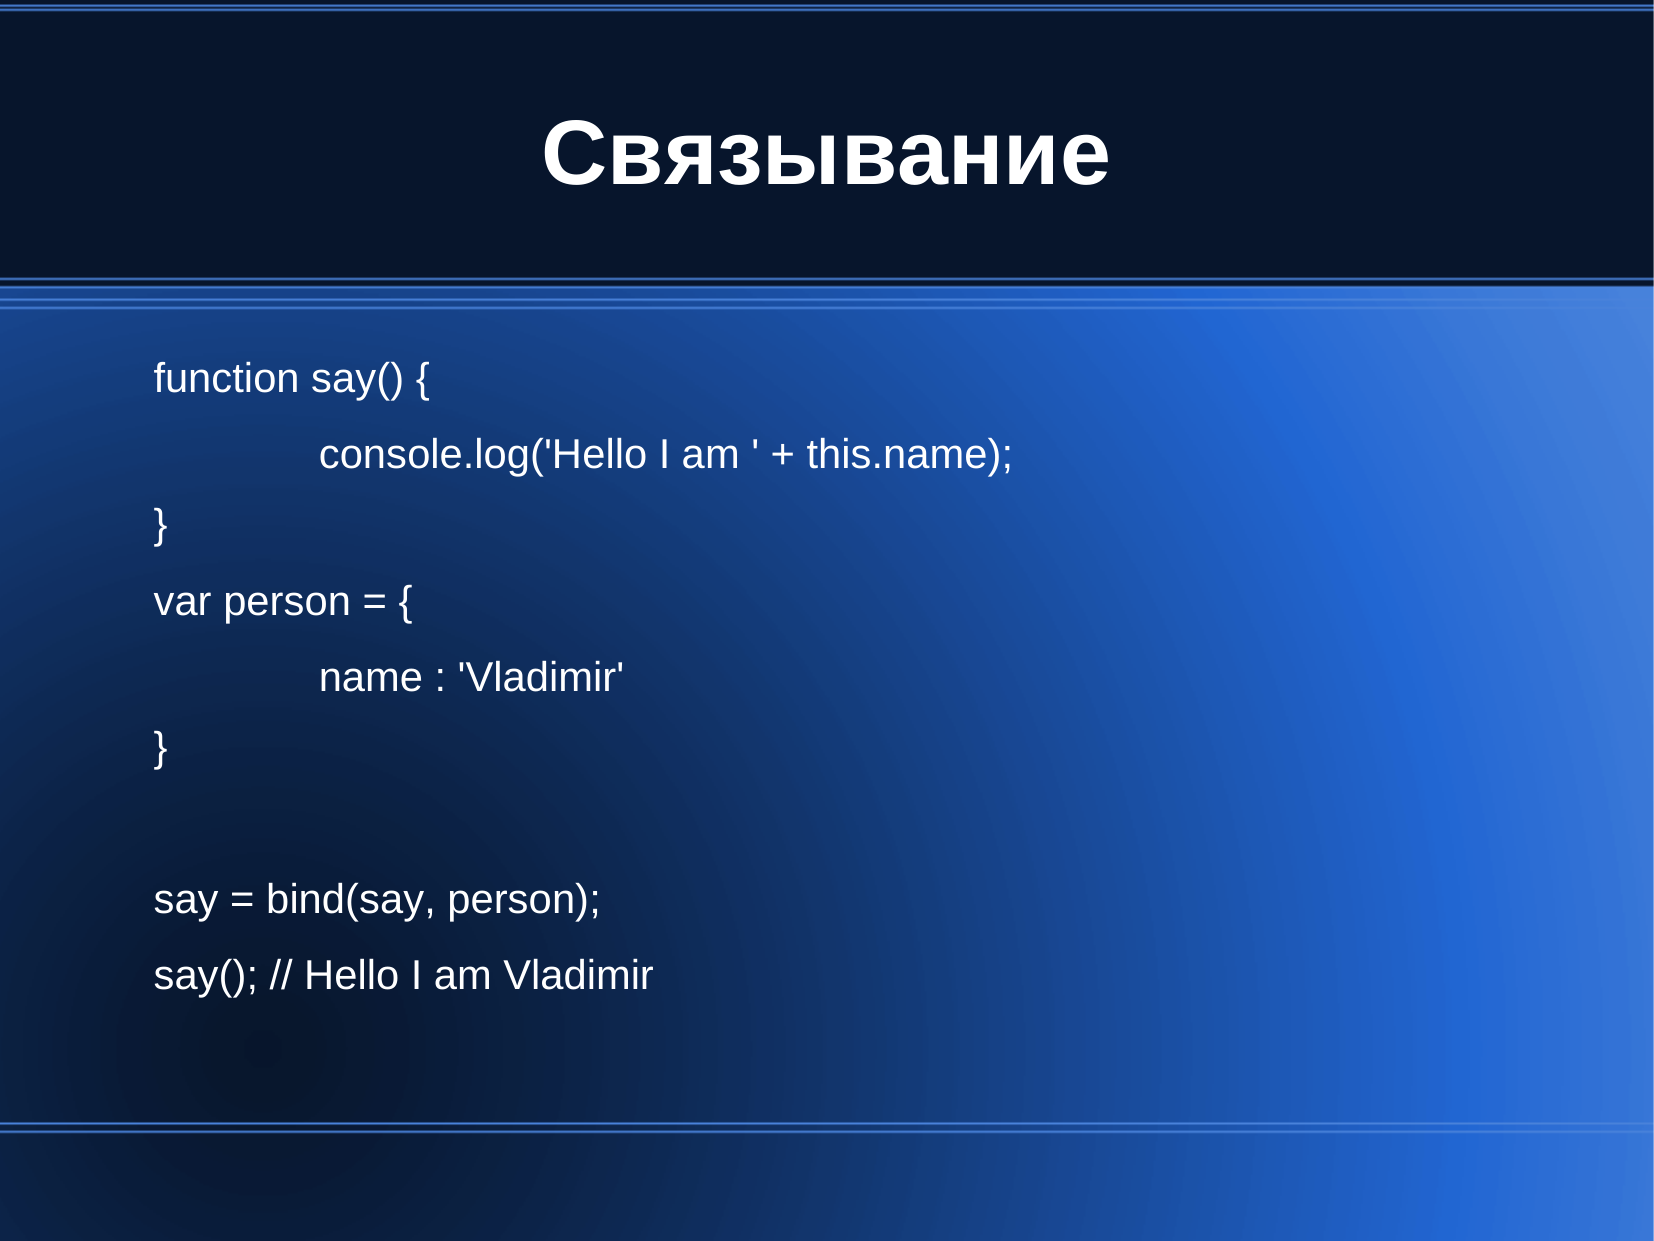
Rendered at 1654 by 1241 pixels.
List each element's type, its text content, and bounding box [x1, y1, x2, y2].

title Связывание [82, 49, 1571, 257]
picture [0, 0, 1654, 1241]
list function say() { console.log('Hello I am ' + this.name); } var person = { name : 'Vladimir' } say = bind(say, person); say(); // Hello I am Vladimir [82, 355, 1571, 1058]
